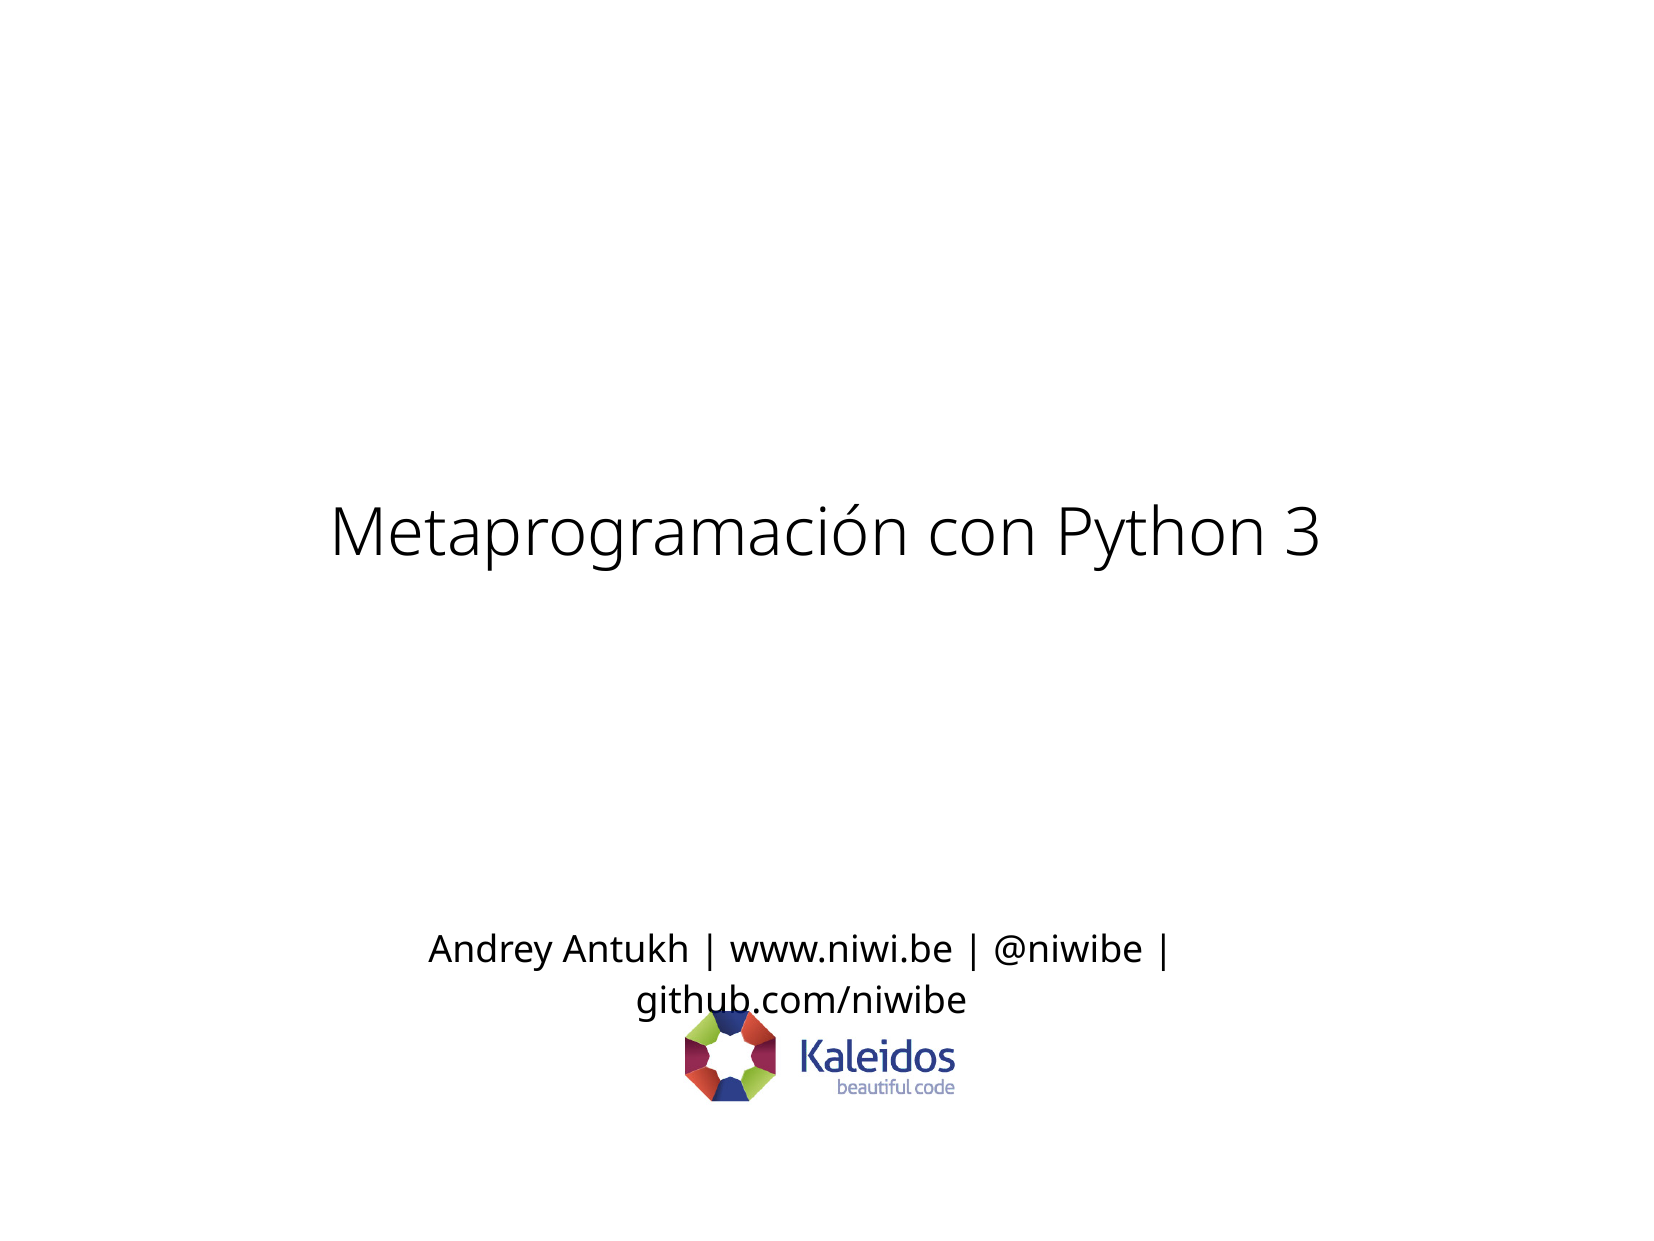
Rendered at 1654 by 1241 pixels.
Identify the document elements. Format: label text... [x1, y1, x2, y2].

text_box Andrey Antukh | www.niwi.be | @niwibe | github.com/niwibe [413, 914, 1296, 980]
picture [681, 1005, 961, 1106]
subtitle Metaprogramación con Python 3 [82, 49, 1571, 1010]
